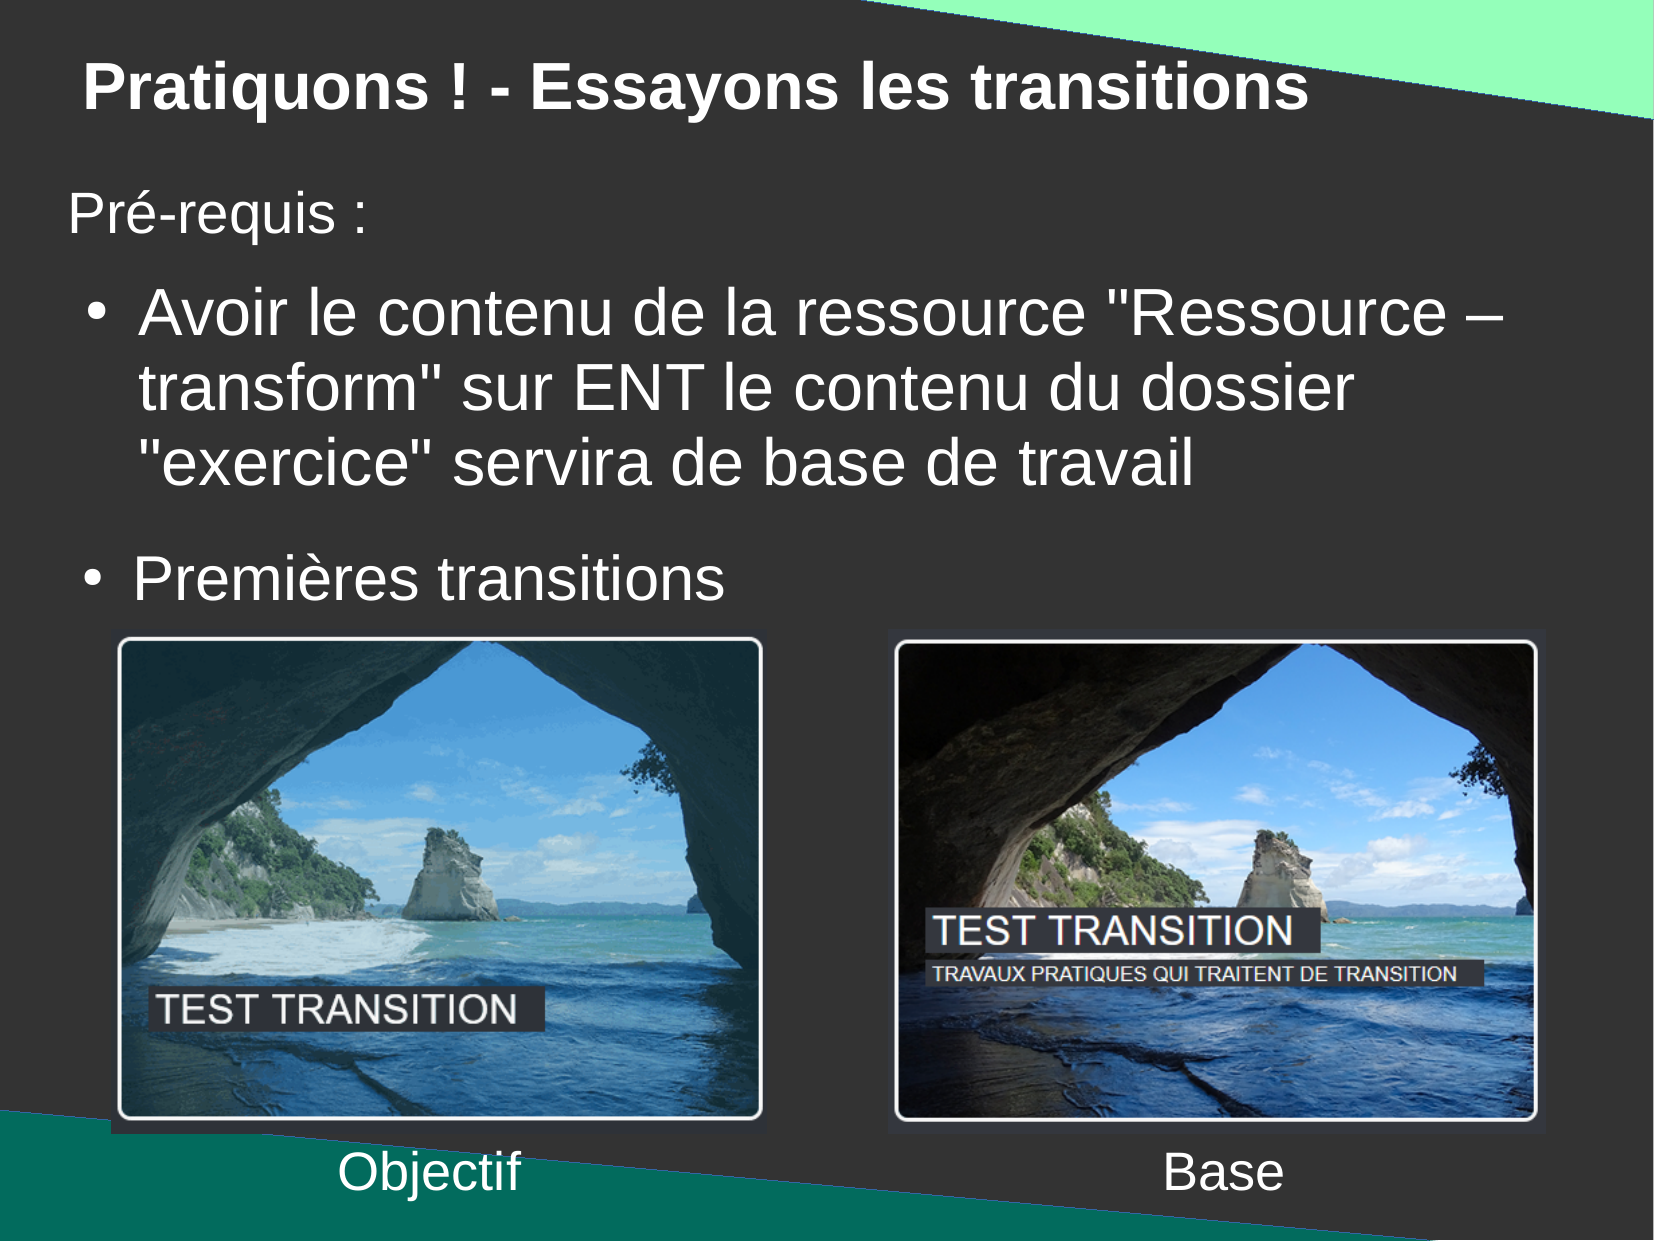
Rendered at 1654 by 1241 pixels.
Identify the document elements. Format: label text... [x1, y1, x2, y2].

picture [111, 629, 767, 1134]
list Premières transitions [64, 543, 1589, 615]
title Objectif [291, 1141, 567, 1217]
title Base [1086, 1141, 1362, 1217]
list Pré-requis : Avoir le contenu de la ressource "Ressource – transform" sur ENT le contenu du dossier "exercice" servira de base de travail [67, 180, 1607, 520]
picture [888, 629, 1546, 1134]
title Pratiquons ! - Essayons les transitions [82, 49, 1630, 199]
text_box [861, 0, 1654, 120]
